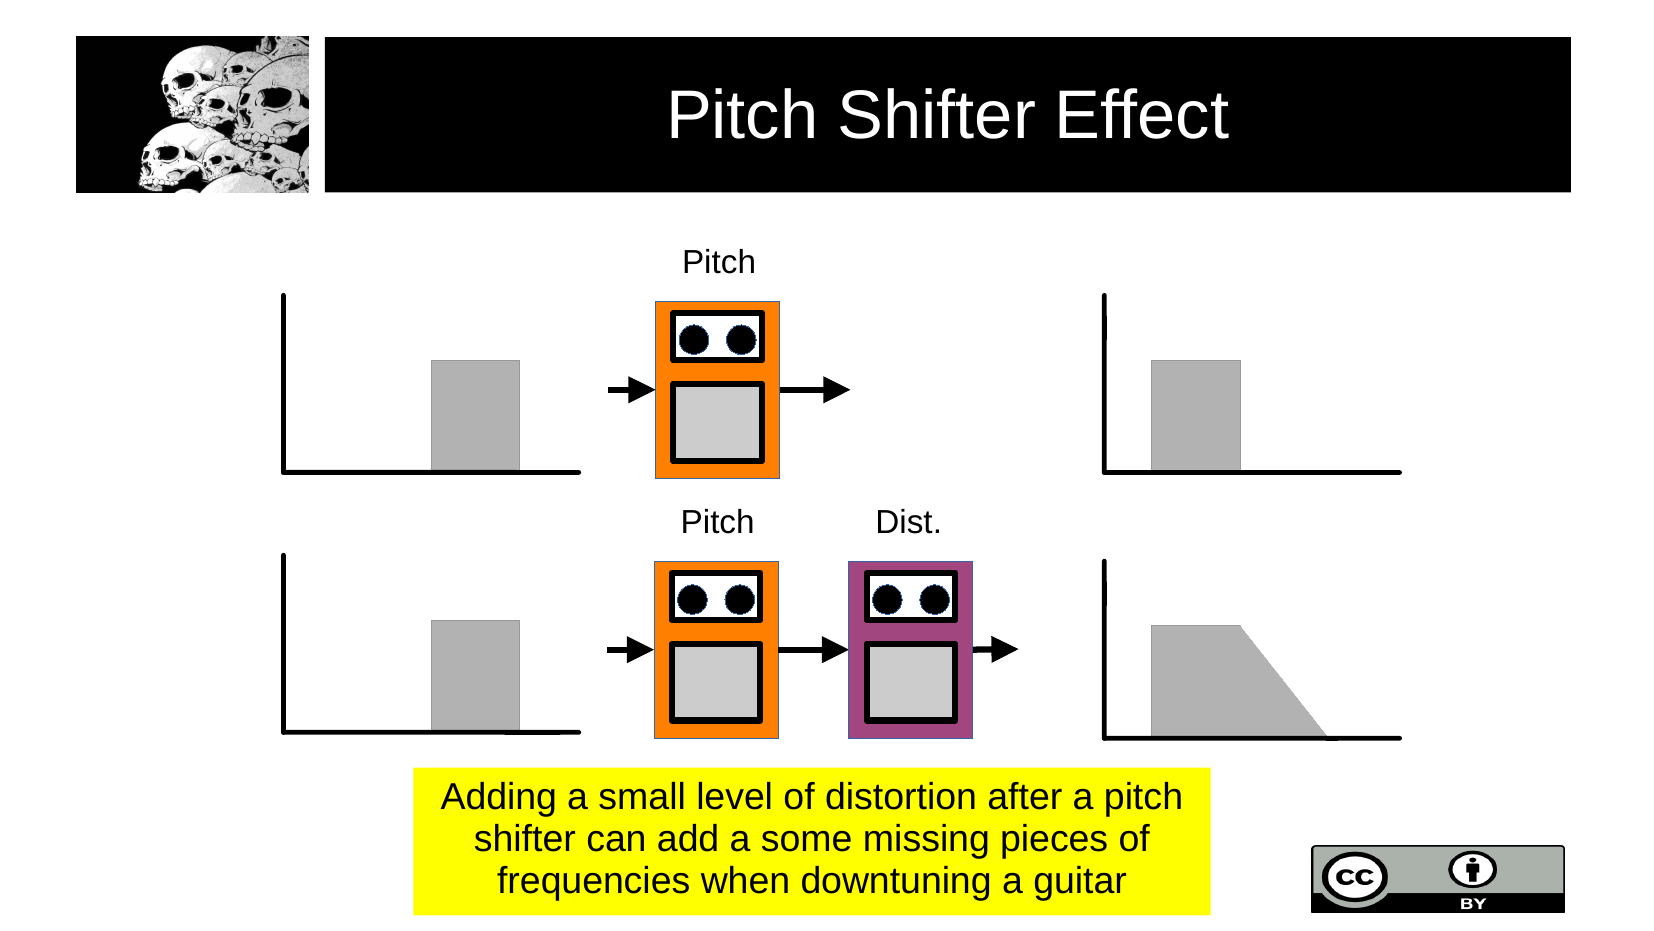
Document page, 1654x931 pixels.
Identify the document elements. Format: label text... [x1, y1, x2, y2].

text_box [654, 561, 779, 739]
text_box Pitch [665, 496, 784, 556]
text_box Pitch [667, 236, 786, 296]
text_box [283, 555, 579, 733]
text_box [655, 301, 780, 479]
text_box [848, 561, 973, 739]
picture [76, 36, 309, 193]
text_box [283, 295, 579, 473]
picture [1311, 845, 1565, 913]
title Pitch Shifter Effect [324, 37, 1571, 193]
text_box Adding a small level of distortion after a pitch shifter can add a some missing pieces of frequencies when downtuning a guitar [413, 767, 1211, 916]
text_box Dist. [860, 496, 979, 556]
text_box [1104, 295, 1400, 473]
text_box [1104, 561, 1400, 739]
